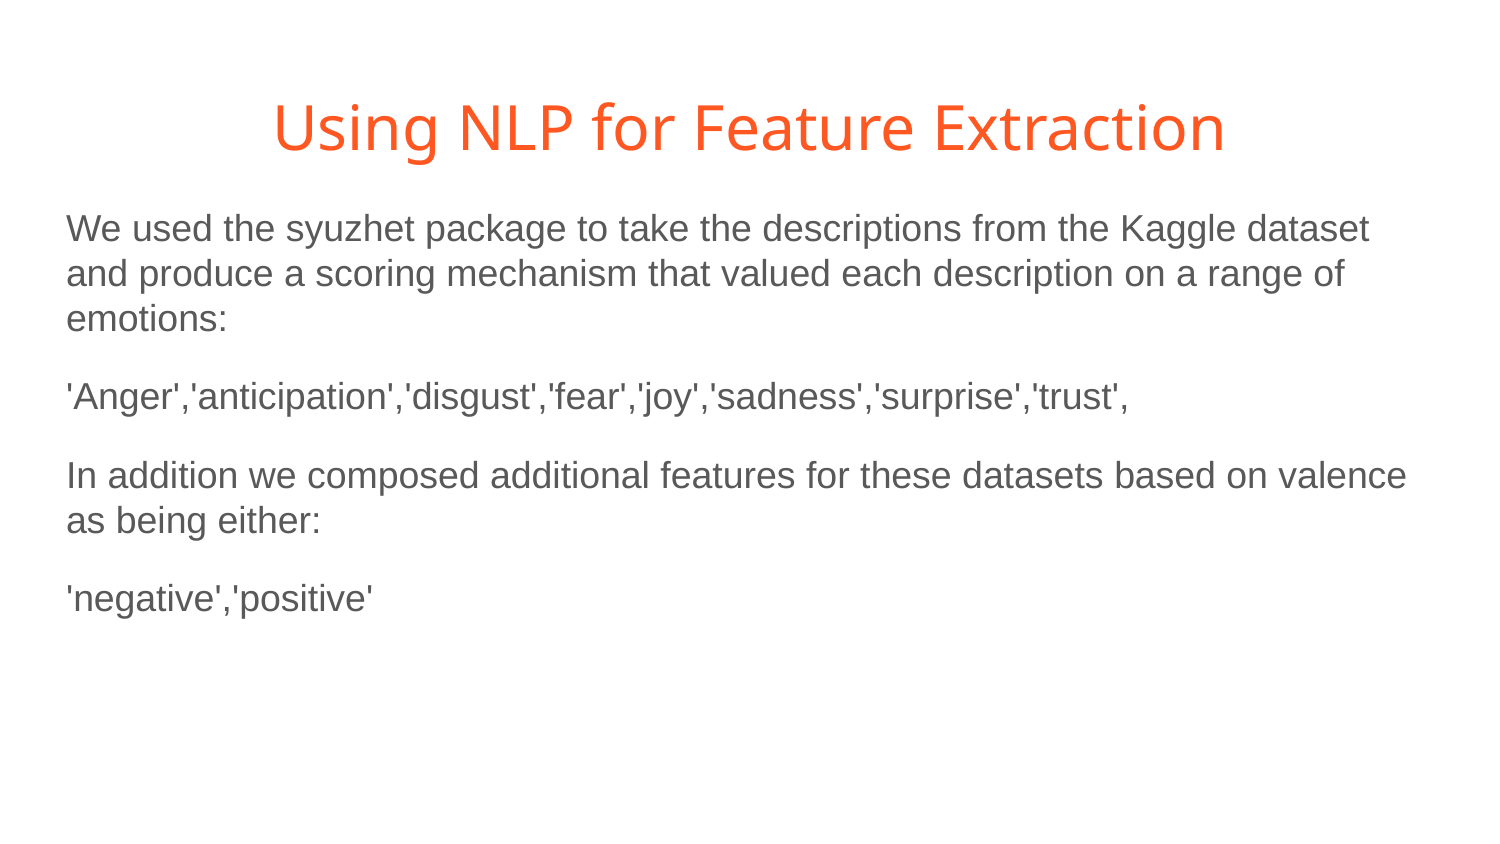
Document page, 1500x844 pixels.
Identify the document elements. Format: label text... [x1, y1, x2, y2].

list We used the syuzhet package to take the descriptions from the Kaggle dataset and produce a scoring mechanism that valued each description on a range of emotions: 'Anger','anticipation','disgust','fear','joy','sadness','surprise','trust', In addition we composed additional features for these datasets based on valence as being either: 'negative','positive' [51, 189, 1449, 750]
title Using NLP for Feature Extraction [51, 72, 1449, 167]
